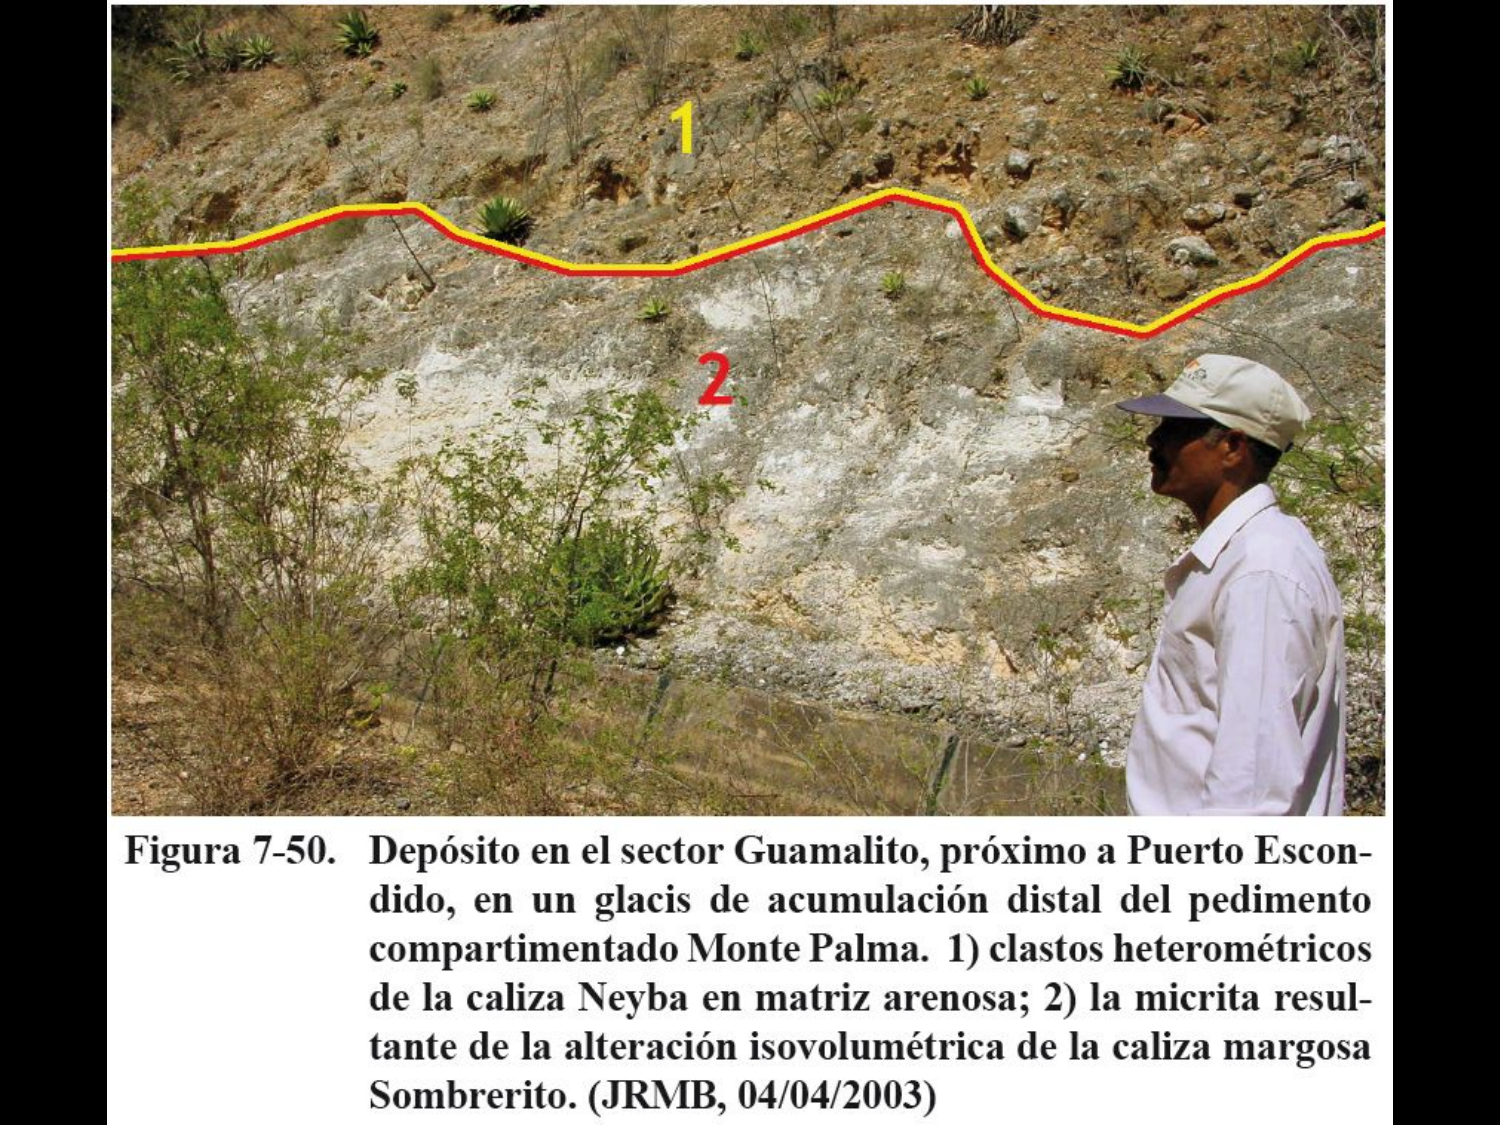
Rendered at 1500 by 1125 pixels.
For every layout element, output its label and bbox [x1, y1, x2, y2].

picture [107, 0, 1393, 1125]
